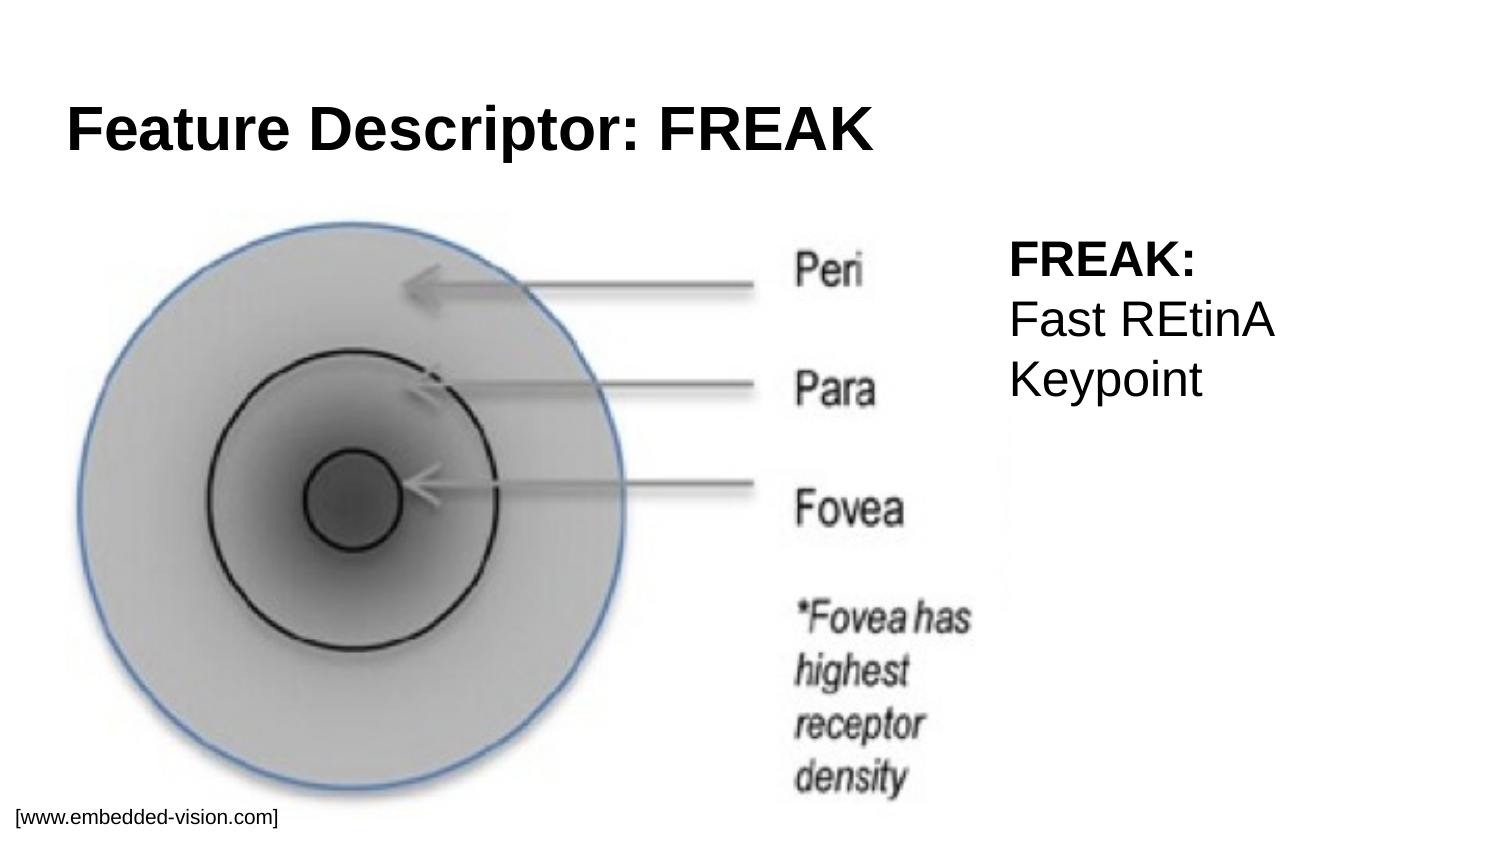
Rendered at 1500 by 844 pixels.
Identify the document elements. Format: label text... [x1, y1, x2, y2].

text_box [www.embedded-vision.com] [0, 788, 353, 844]
text_box FREAK: Fast REtinA Keypoint [1012, 211, 1461, 326]
picture [65, 201, 1012, 828]
title Feature Descriptor: FREAK [51, 72, 1449, 167]
